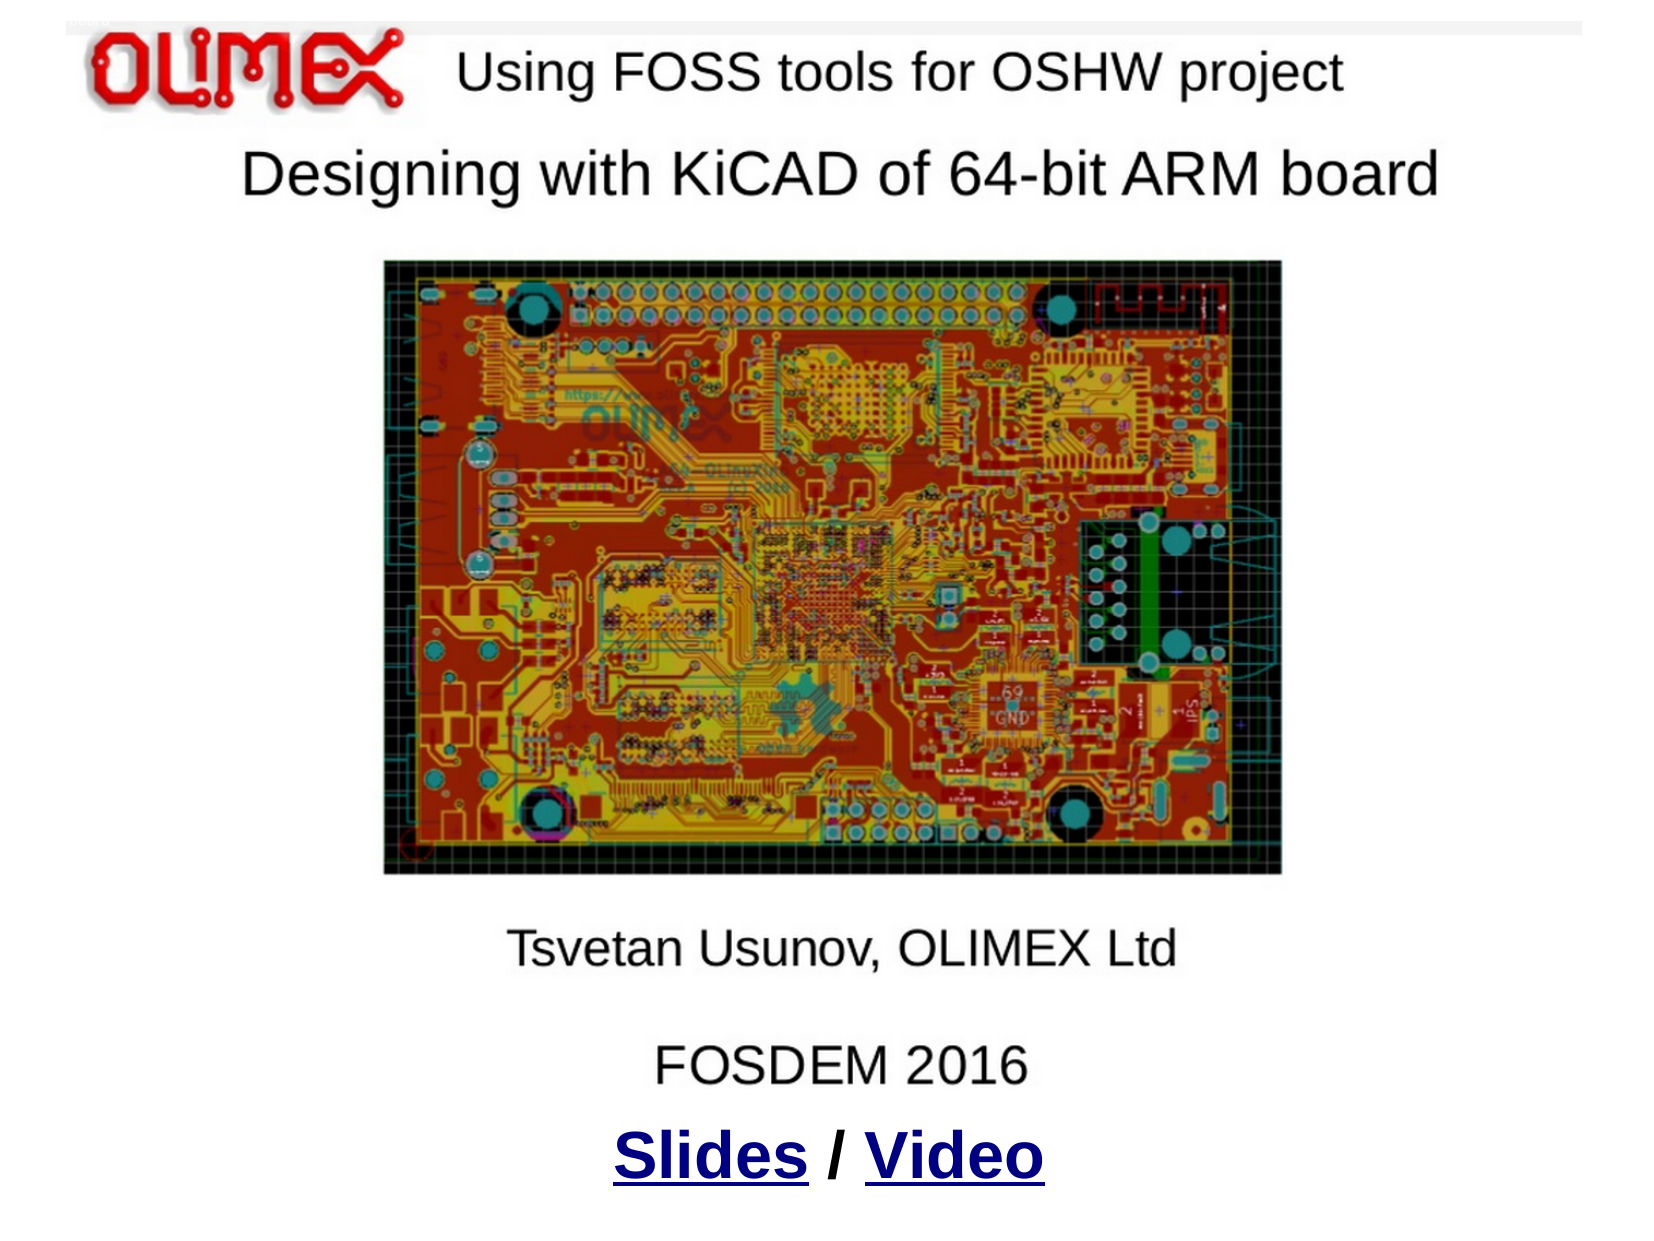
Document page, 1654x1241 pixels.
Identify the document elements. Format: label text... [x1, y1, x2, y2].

text_box Slides / Video [40, 1110, 1619, 1201]
picture [66, 21, 1582, 1110]
